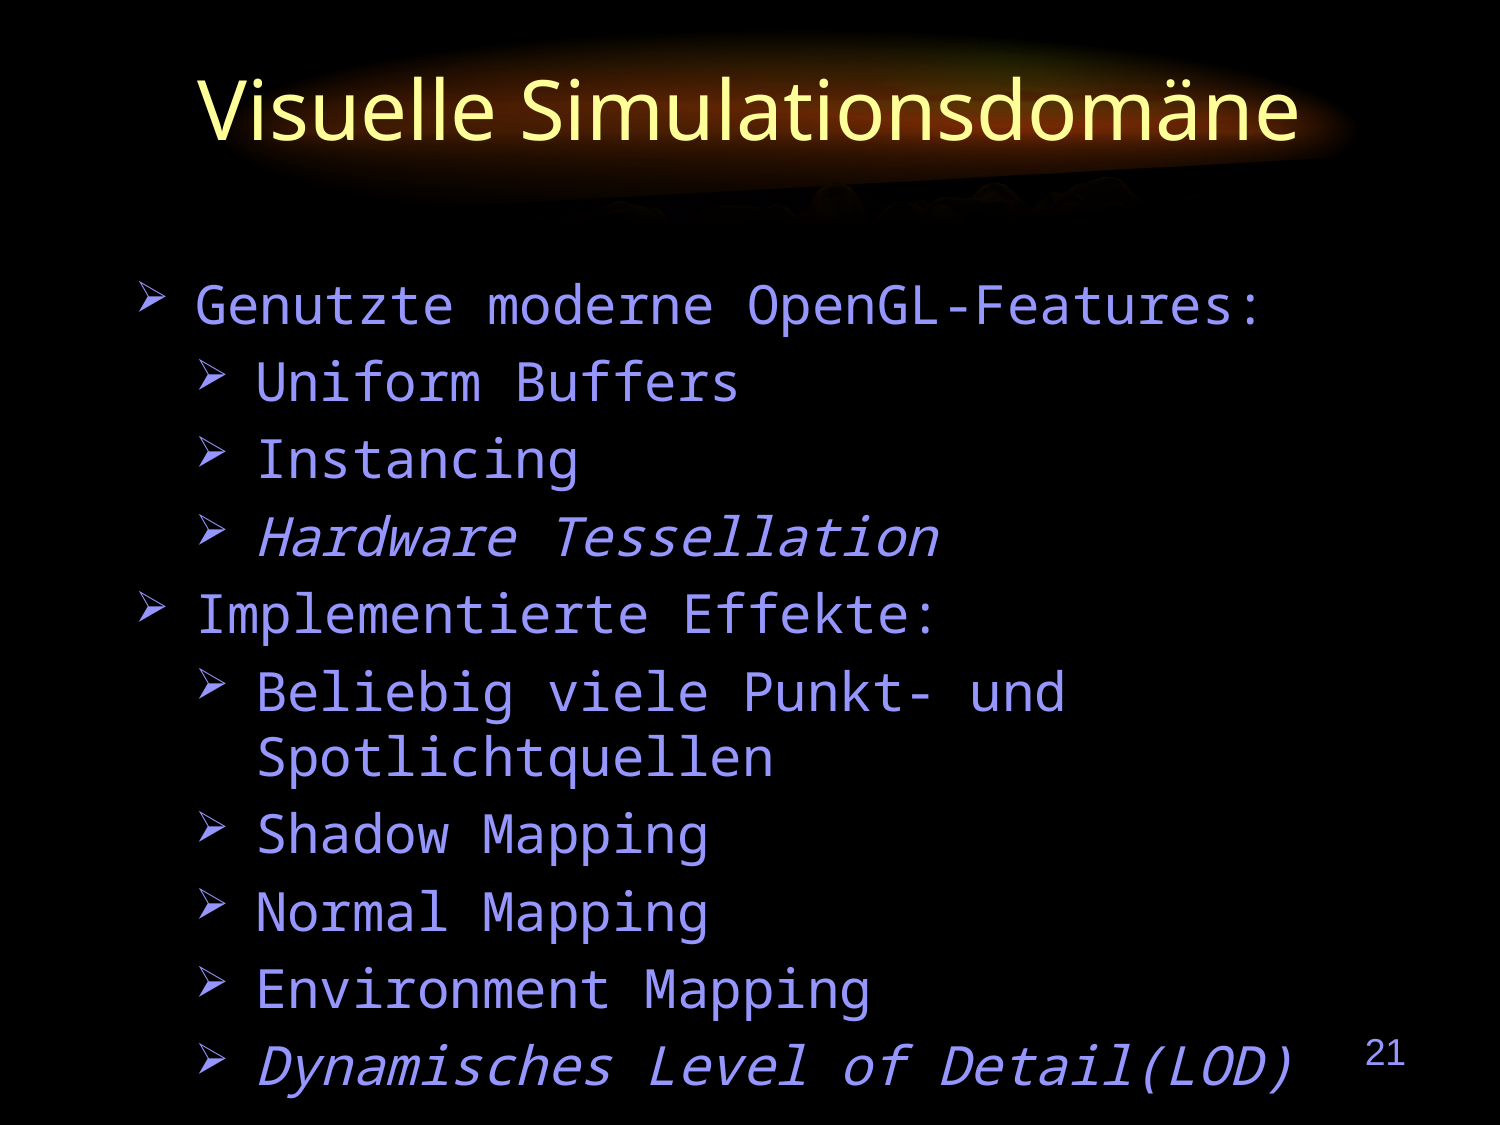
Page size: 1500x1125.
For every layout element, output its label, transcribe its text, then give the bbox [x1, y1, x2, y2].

text_box Visuelle Simulationsdomäne [75, 0, 1426, 216]
text_box [112, 0, 1463, 241]
text_box Genutzte moderne OpenGL-Features: Uniform Buffers Instancing Hardware Tessellation Implementierte Effekte: Beliebig viele Punkt- und Spotlichtquellen Shadow Mapping Normal Mapping Environment Mapping Dynamisches Level of Detail(LOD) [0, 262, 1471, 1088]
